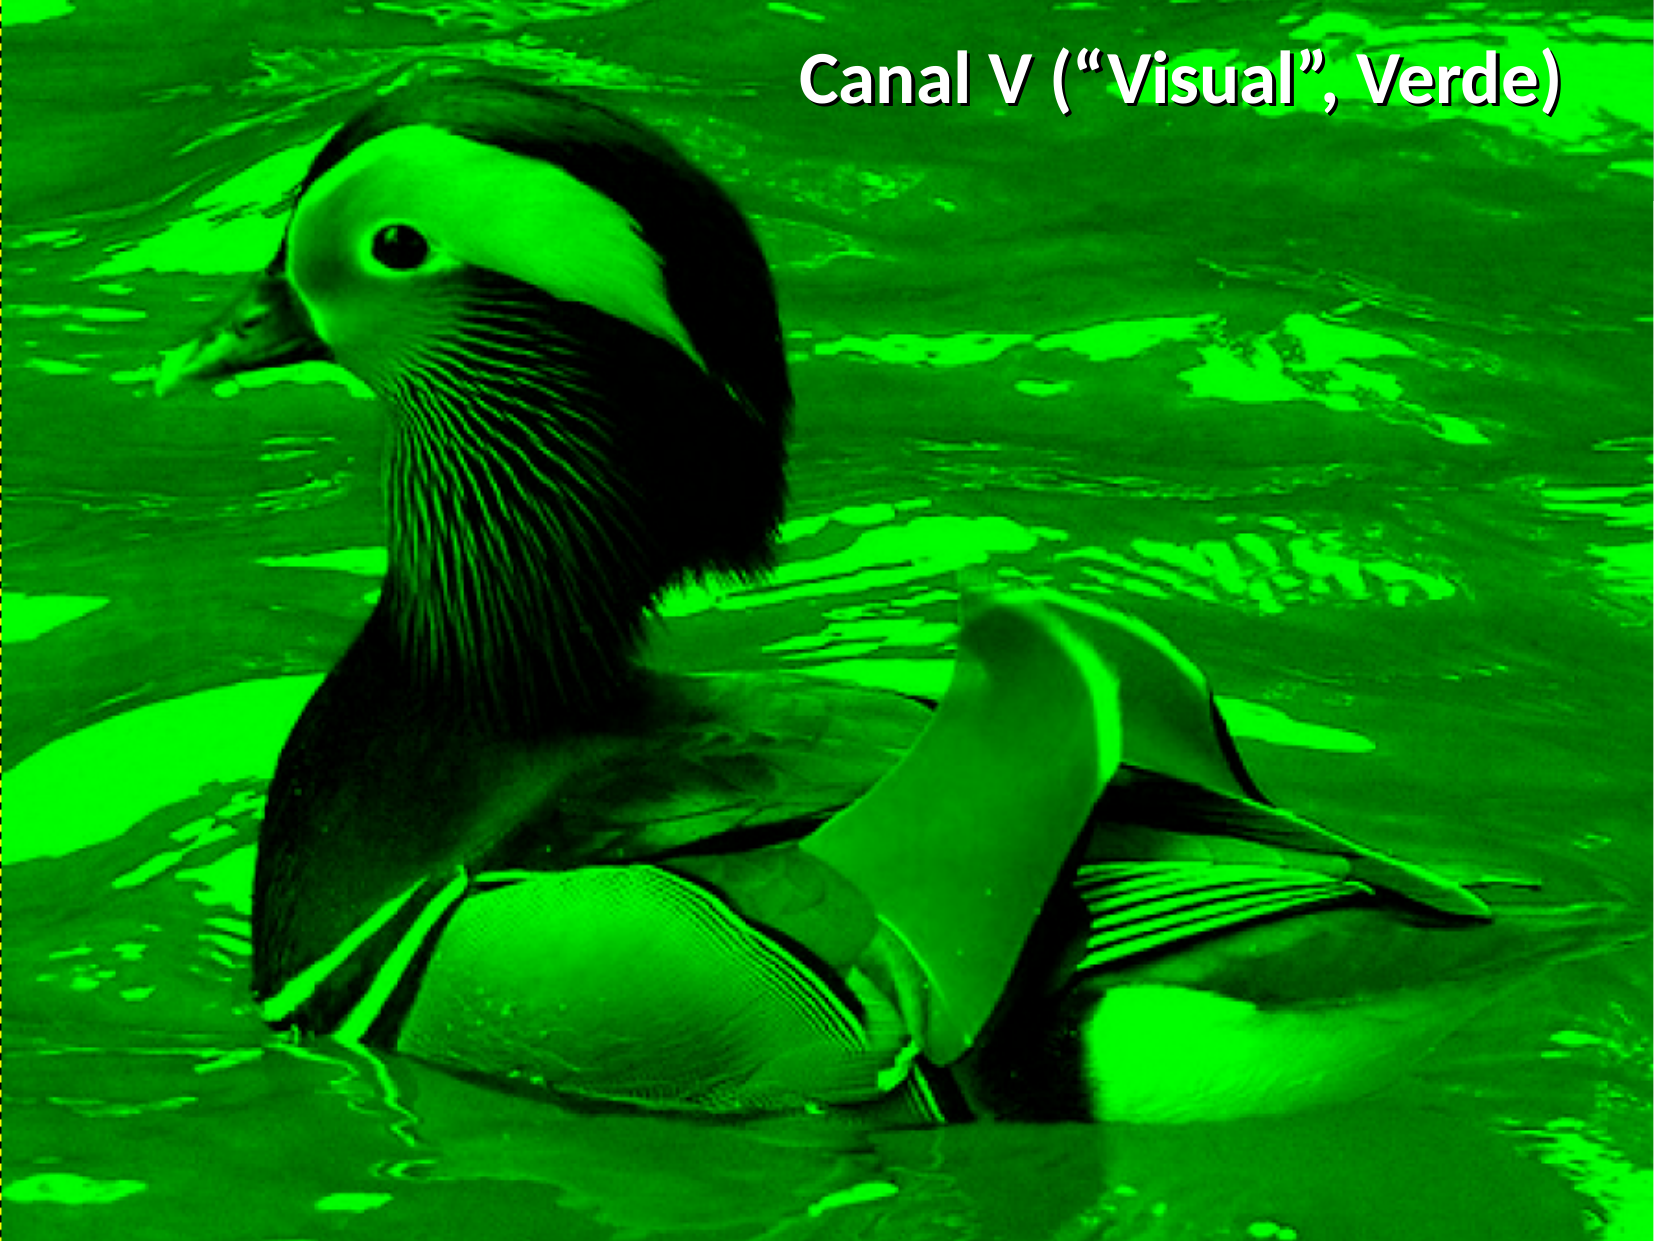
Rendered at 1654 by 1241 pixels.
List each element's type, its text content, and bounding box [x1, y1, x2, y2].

title Canal V (“Visual”, Verde) [75, 19, 1564, 151]
picture [0, 0, 1654, 1241]
